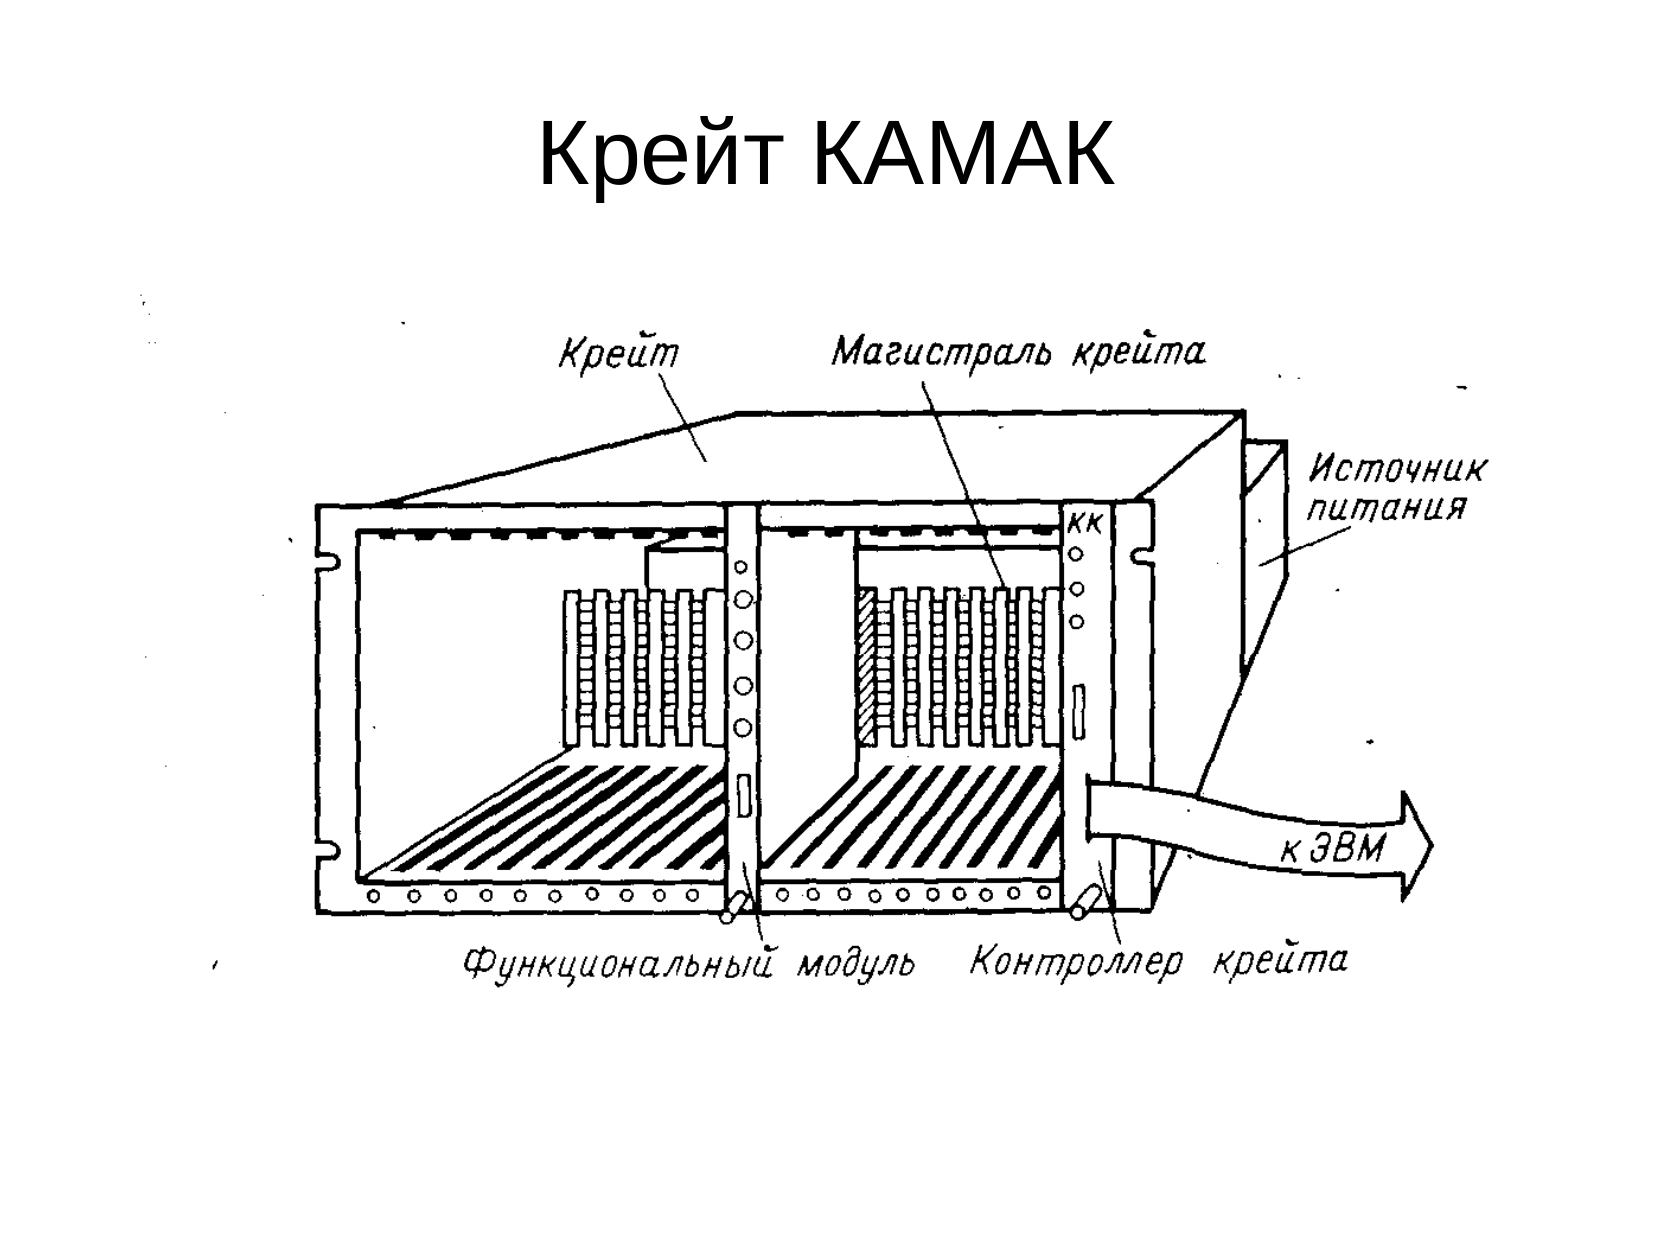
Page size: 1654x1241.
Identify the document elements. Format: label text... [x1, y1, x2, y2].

title Крейт КАМАК [82, 49, 1571, 257]
picture [131, 290, 1523, 1010]
